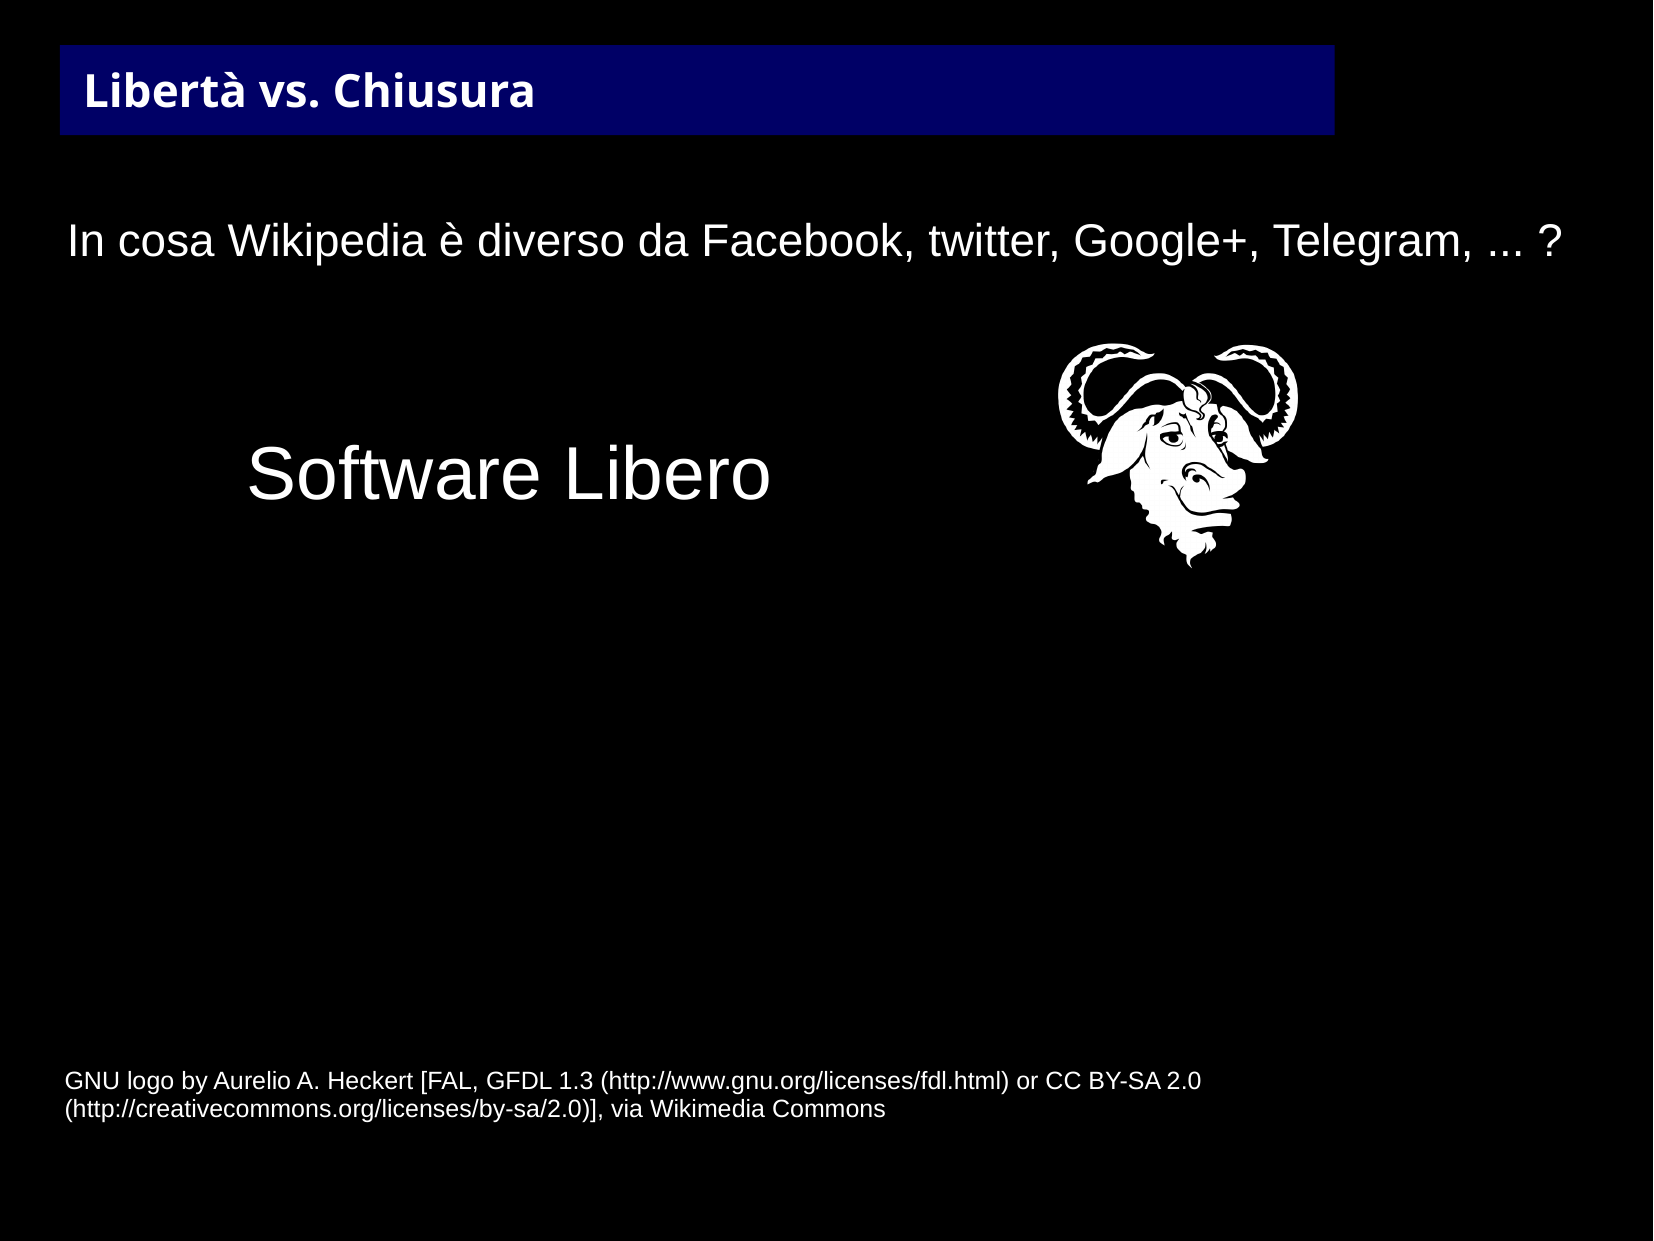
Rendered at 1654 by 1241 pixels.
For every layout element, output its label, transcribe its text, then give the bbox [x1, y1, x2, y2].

text_box Software Libero [232, 423, 1056, 528]
picture [1056, 341, 1300, 580]
text_box In cosa Wikipedia è diverso da Facebook, twitter, Google+, Telegram, ... ? [52, 165, 1579, 422]
list Libertà vs. Chiusura [59, 45, 1335, 136]
text_box GNU logo by Aurelio A. Heckert [FAL, GFDL 1.3 (http://www.gnu.org/licenses/fdl.html) or CC BY-SA 2.0 (http://creativecommons.org/licenses/by-sa/2.0)], via Wikimedia Commons [49, 1059, 1653, 1186]
